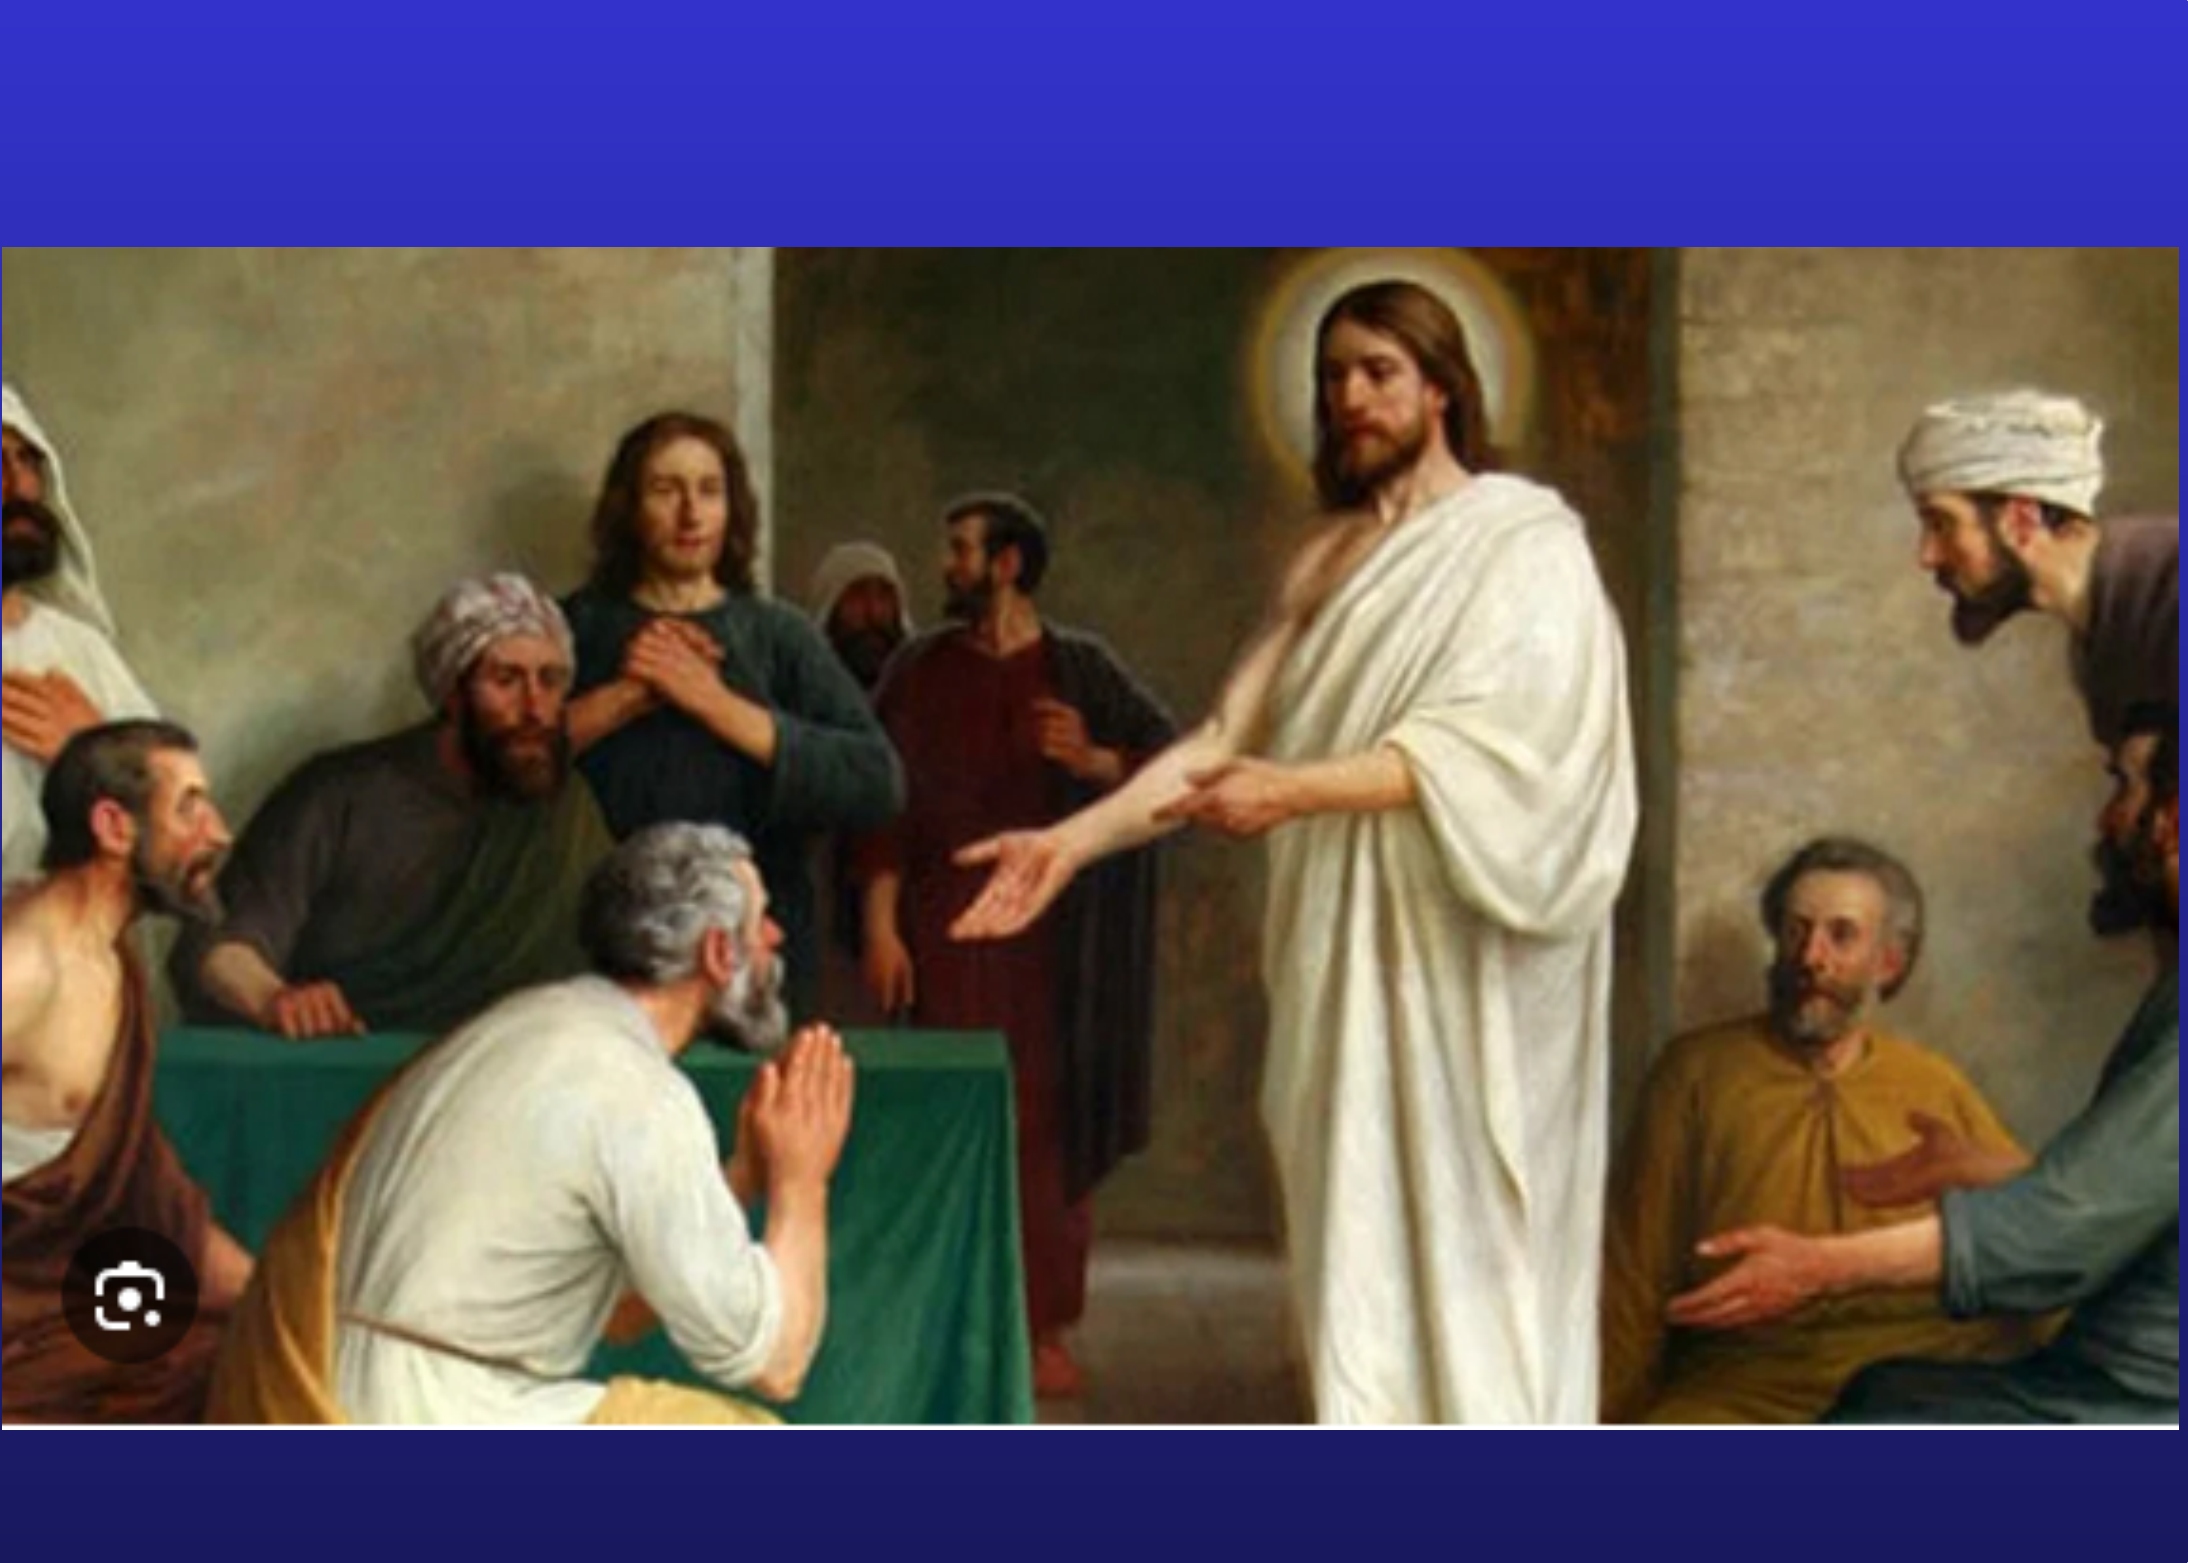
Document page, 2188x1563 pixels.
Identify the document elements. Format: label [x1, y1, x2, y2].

picture [2, 247, 2179, 1430]
